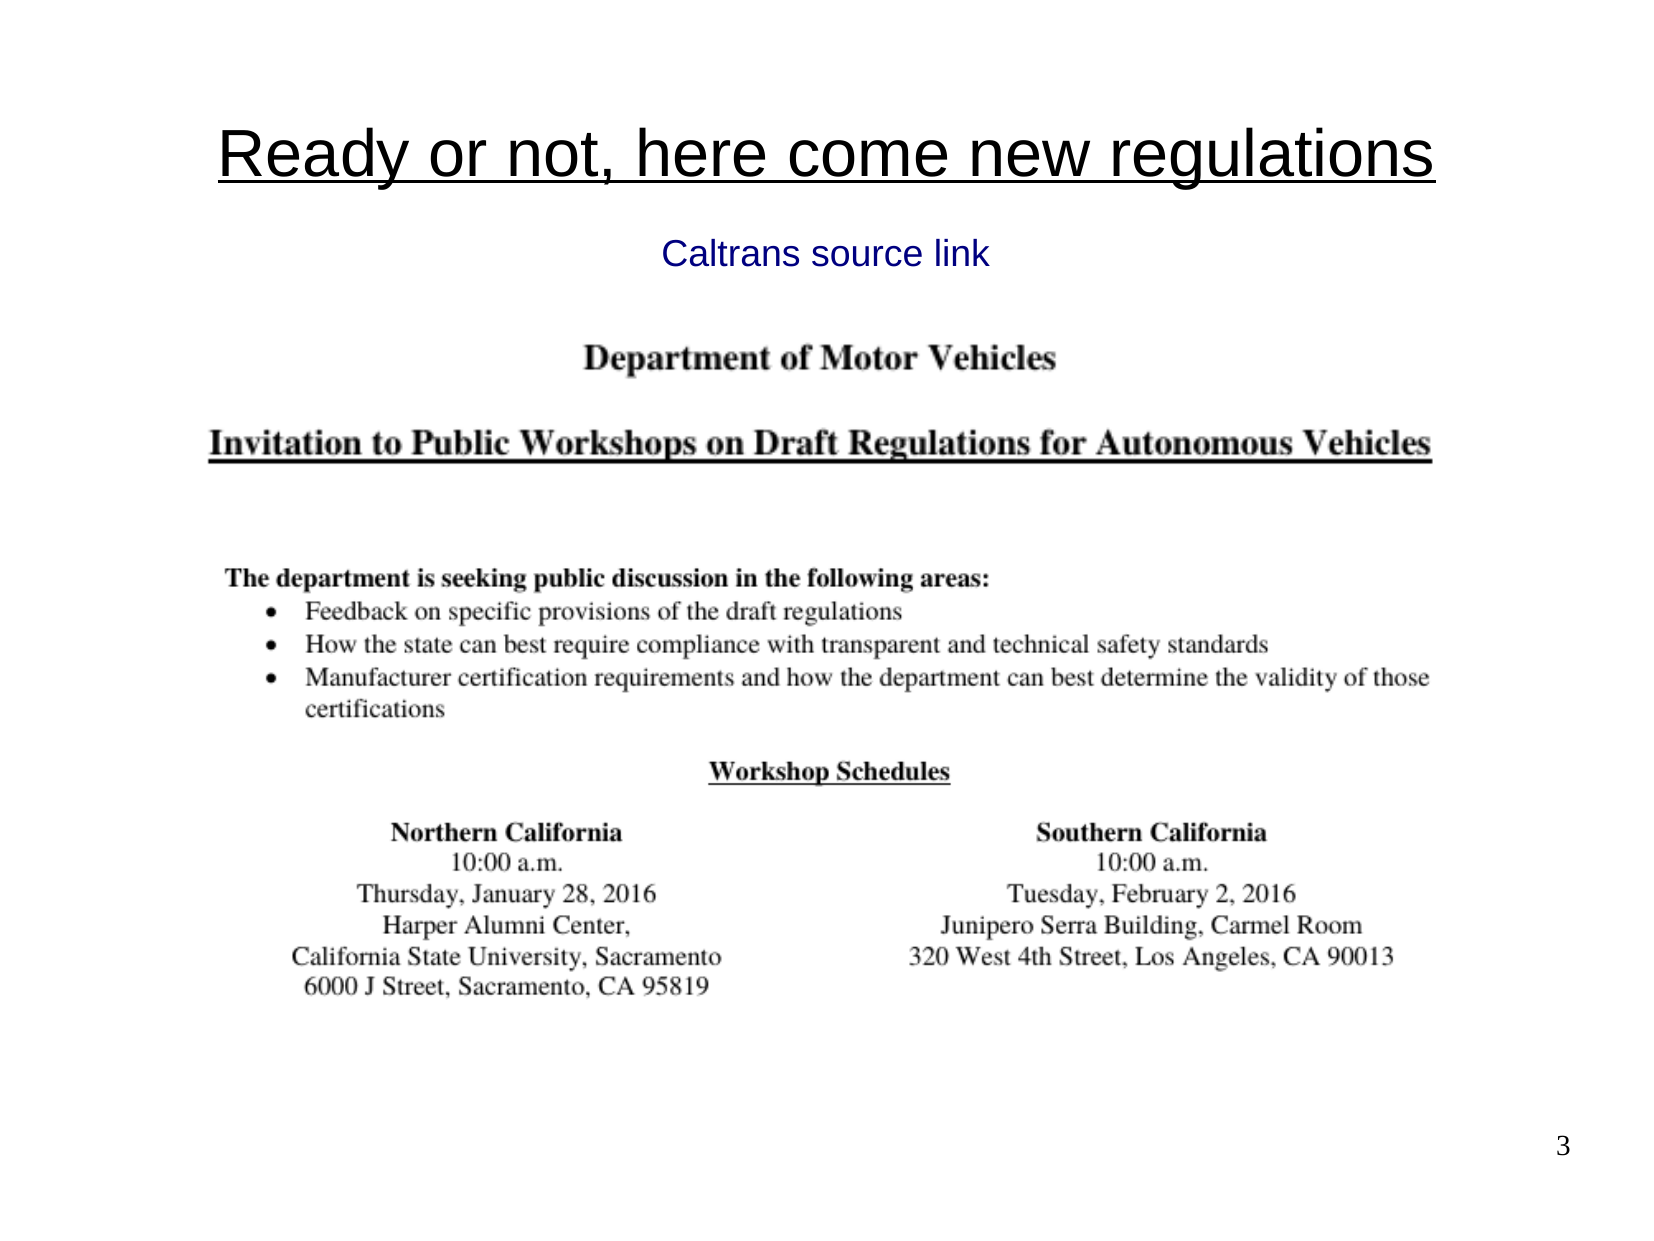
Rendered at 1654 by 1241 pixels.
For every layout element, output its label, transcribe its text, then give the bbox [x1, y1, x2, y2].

picture [151, 539, 1502, 1000]
text_box Caltrans source link [646, 225, 1007, 282]
picture [142, 256, 1511, 482]
title Ready or not, here come new regulations [82, 49, 1571, 257]
